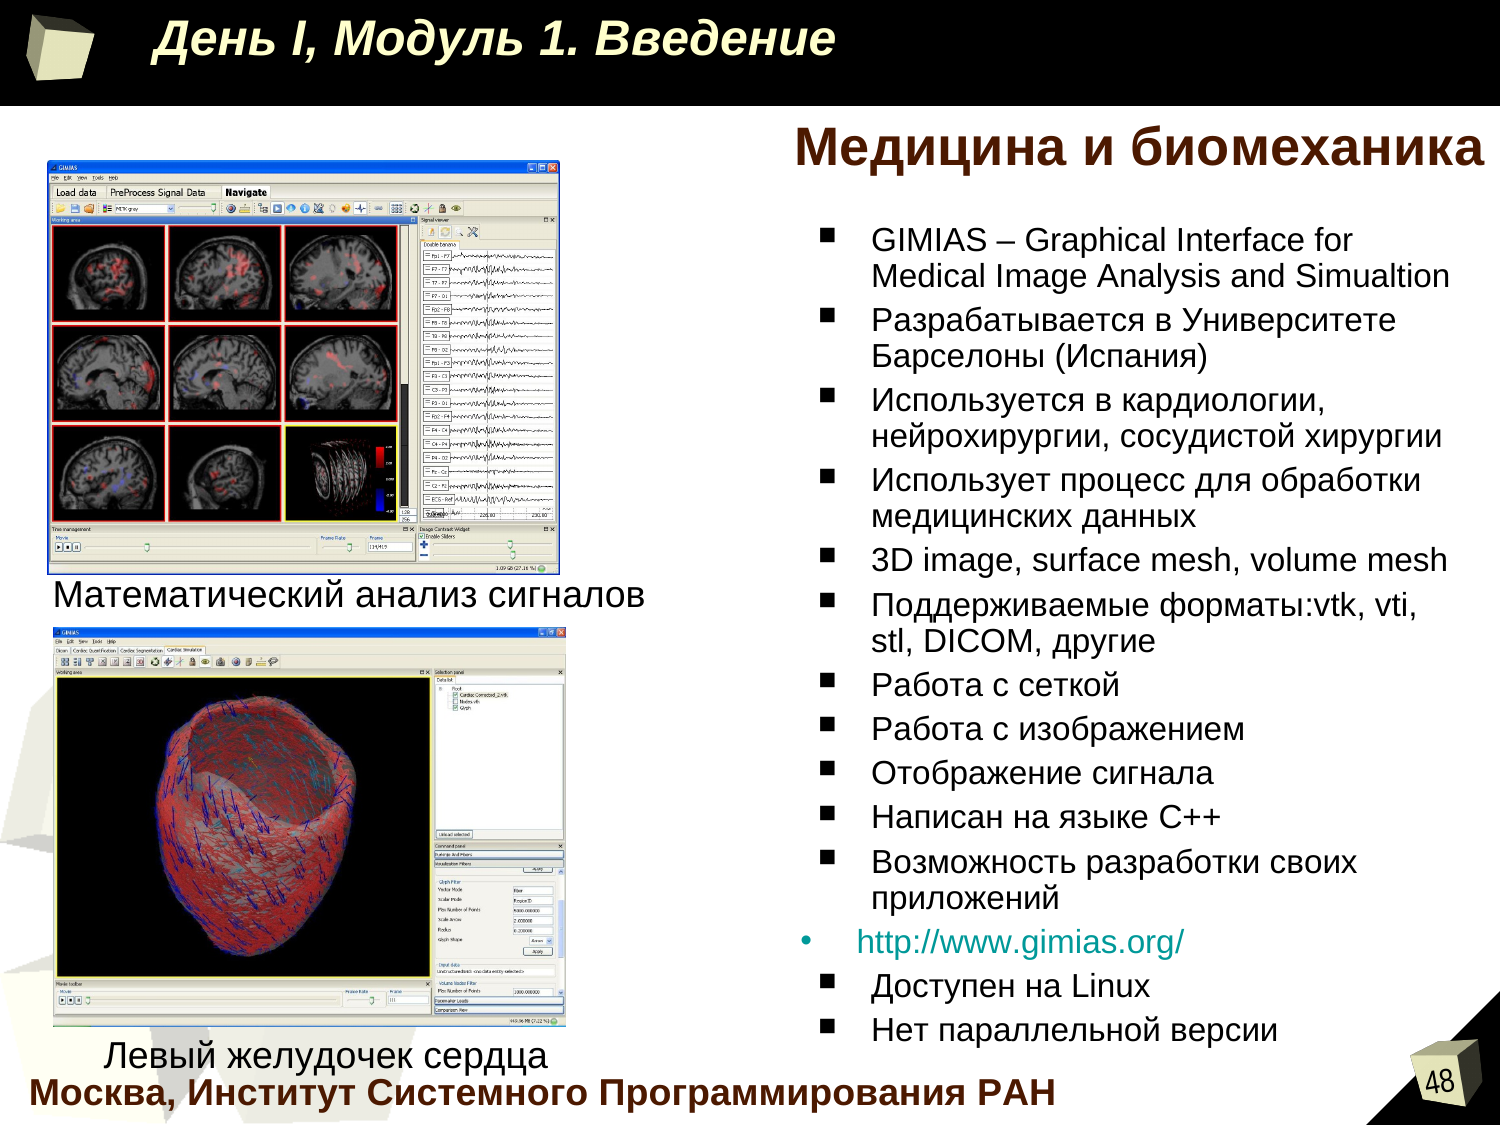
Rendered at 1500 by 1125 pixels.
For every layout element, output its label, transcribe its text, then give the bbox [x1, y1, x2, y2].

list GIMIAS – Graphical Interface for Medical Image Analysis and Simualtion Разрабатывается в Университете Барселоны (Испания) Используется в кардиологии, нейрохирургии, сосудистой хирургии Использует процесс для обработки медицинских данных 3D image, surface mesh, volume mesh Поддерживаемые форматы:vtk, vti, stl, DICOM, другие Работа с сеткой Работа с изображением Отображение сигнала Написан на языке C++ Возможность разработки своих приложений http://www.gimias.org/ Доступен на Linux Нет параллельной версии [785, 166, 1471, 1124]
picture [194, 1084, 202, 1099]
text_box Левый желудочек сердца [88, 1023, 564, 1084]
picture [47, 160, 560, 562]
picture [423, 1088, 433, 1102]
picture [0, 627, 566, 1125]
text_box Медицина и биомеханика [5, 104, 1500, 185]
text_box Математический анализ сигналов [38, 562, 662, 623]
